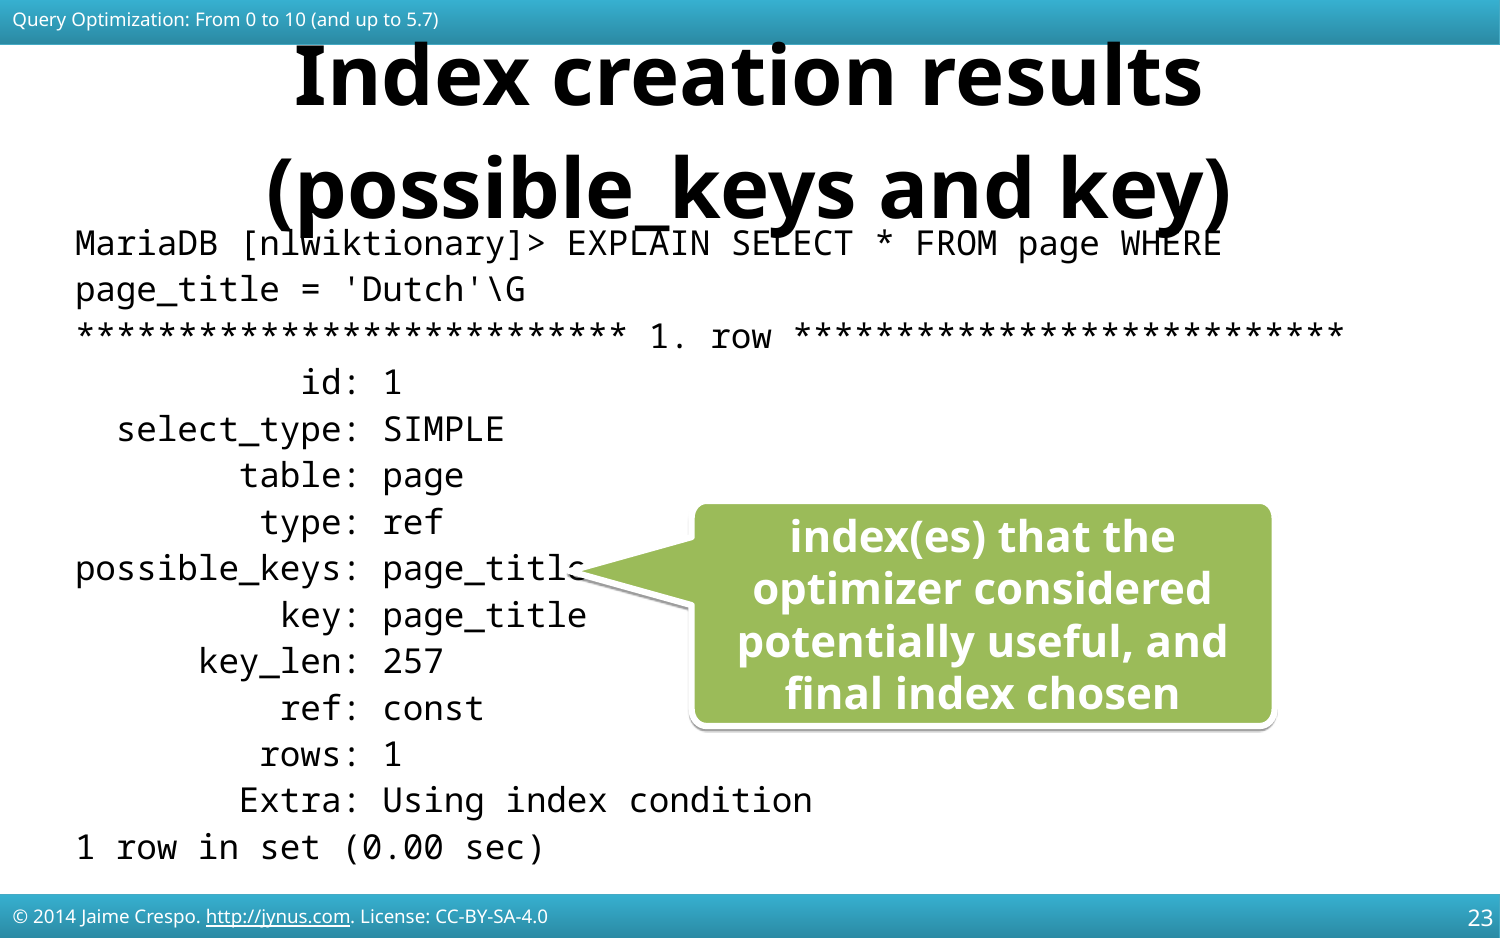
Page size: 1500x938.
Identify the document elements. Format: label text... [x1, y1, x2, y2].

list MariaDB [nlwiktionary]> EXPLAIN SELECT * FROM page WHERE page_title = 'Dutch'\G *************************** 1. row *************************** id: 1 select_type: SIMPLE table: page type: ref possible_keys: page_title key: page_title key_len: 257 ref: const rows: 1 Extra: Using index condition 1 row in set (0.00 sec) [75, 218, 1425, 876]
title Index creation results (possible_keys and key) [75, 36, 1425, 218]
text_box index(es) that the optimizer considered potentially useful, and final index chosen [569, 500, 1275, 726]
